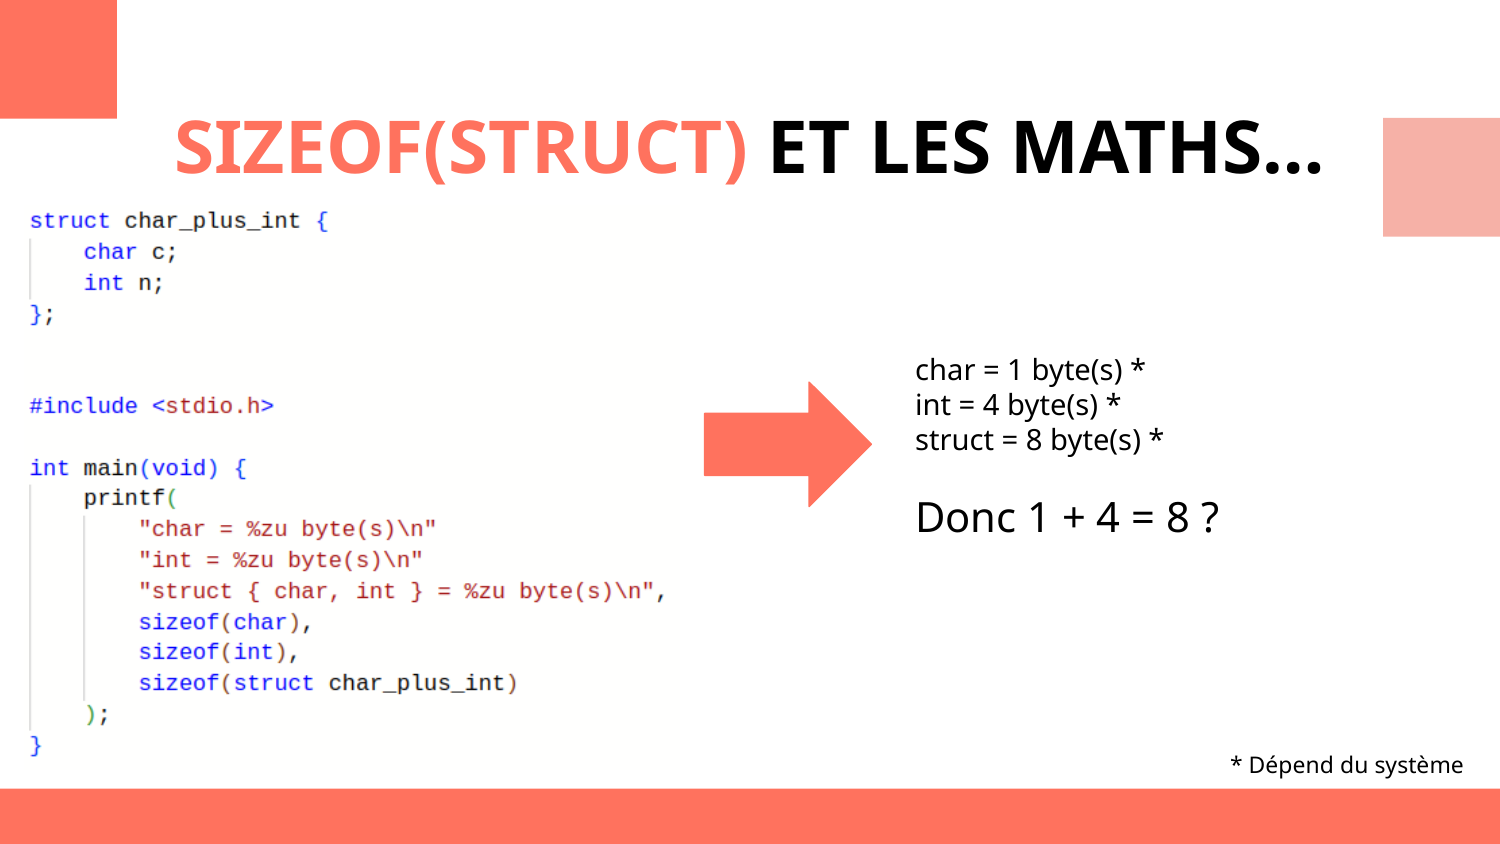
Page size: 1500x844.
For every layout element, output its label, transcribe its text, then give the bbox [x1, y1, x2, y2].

text_box char = 1 byte(s) * int = 4 byte(s) * struct = 8 byte(s) * Donc 1 + 4 = 8 ? [900, 336, 1401, 556]
title SIZEOF(STRUCT) ET LES MATHS… [0, 107, 1500, 181]
picture [24, 205, 680, 770]
text_box * Dépend du système [1214, 735, 1500, 788]
text_box [704, 382, 872, 507]
